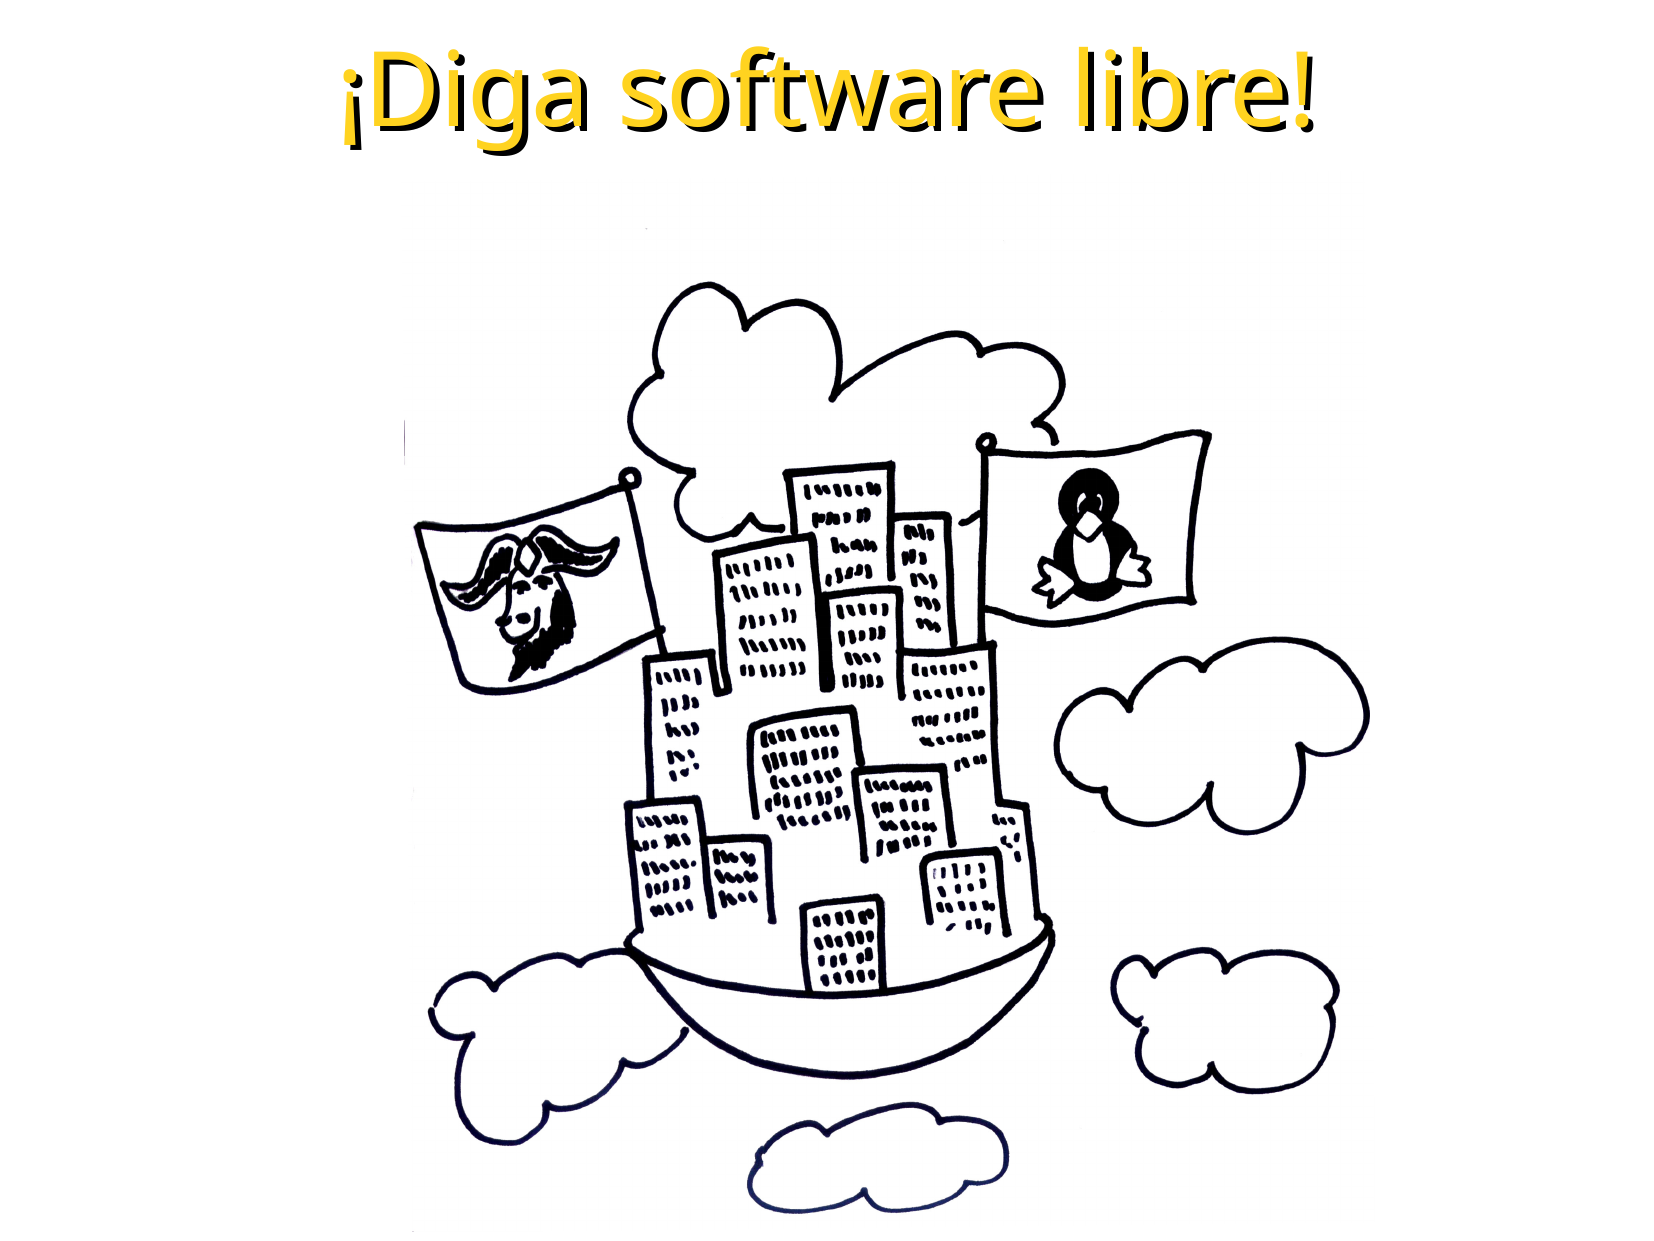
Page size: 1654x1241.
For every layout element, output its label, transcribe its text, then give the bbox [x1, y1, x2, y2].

picture [401, 189, 1375, 1232]
title ¡Diga software libre! [82, 0, 1571, 189]
